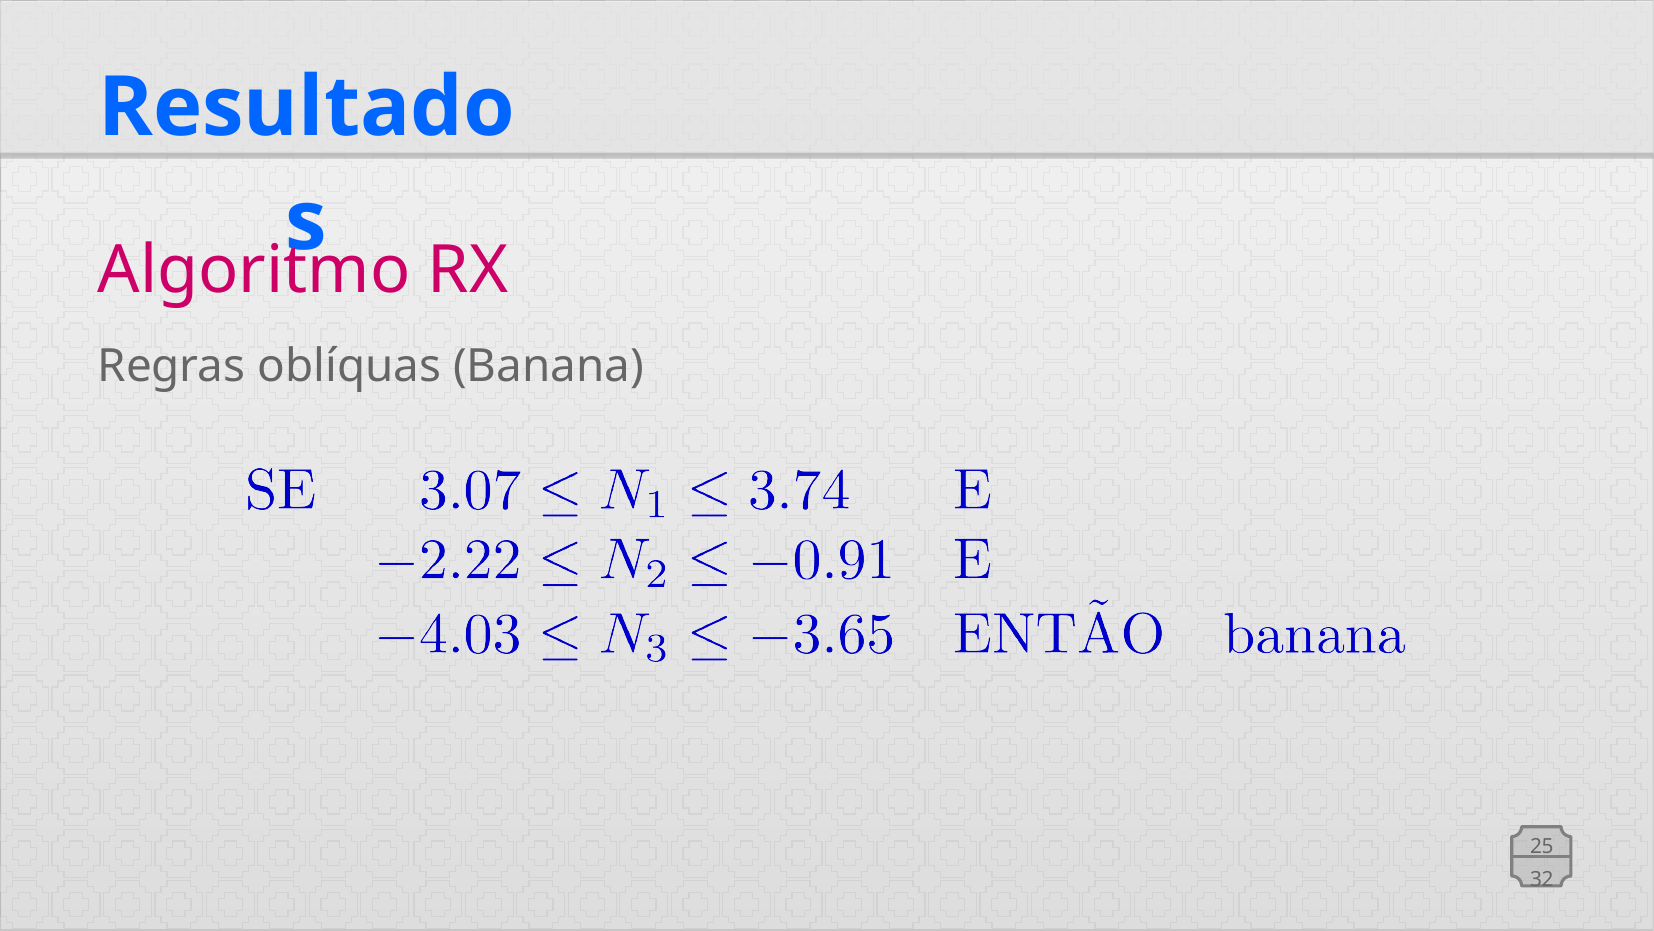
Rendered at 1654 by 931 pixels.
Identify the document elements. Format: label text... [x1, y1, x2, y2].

picture [248, 468, 1405, 662]
text_box Regras oblíquas (Banana) [82, 319, 610, 391]
text_box Algoritmo RX [82, 204, 505, 302]
text_box Resultados [83, 39, 537, 157]
